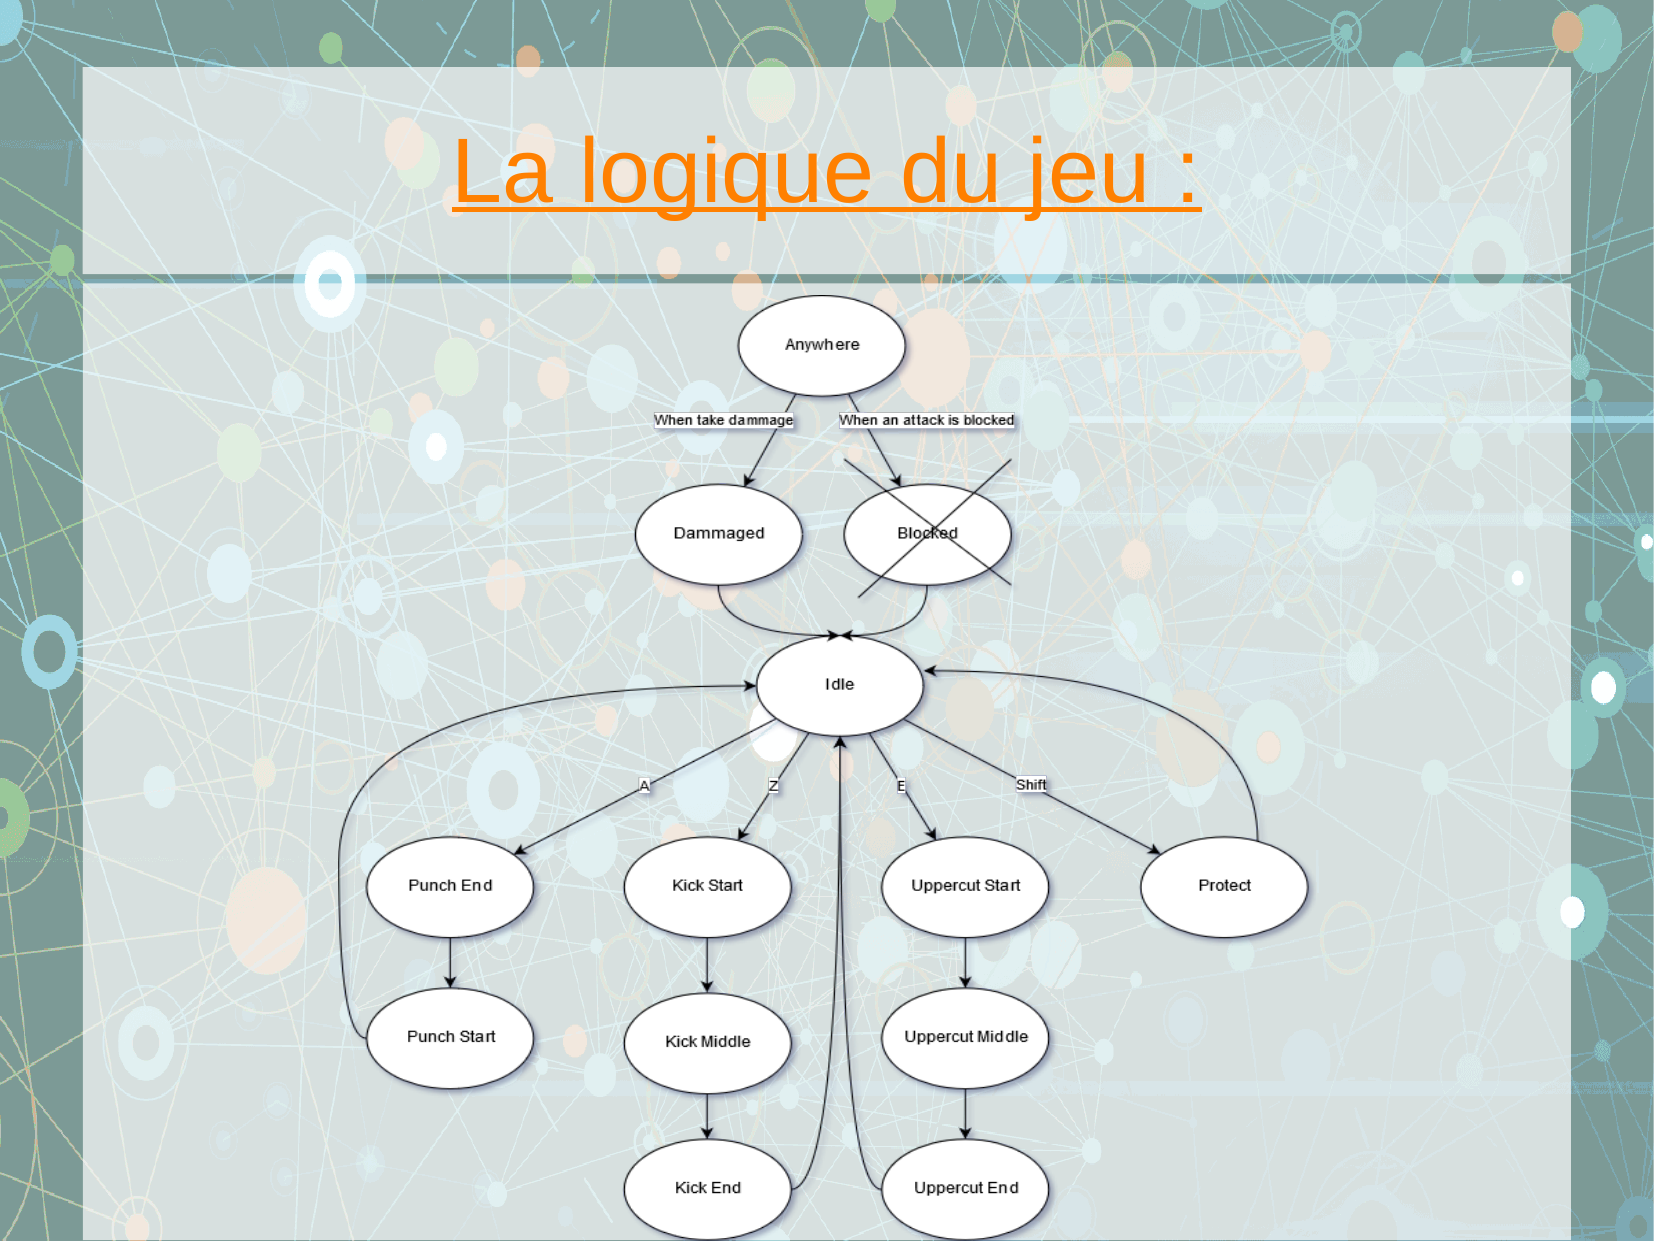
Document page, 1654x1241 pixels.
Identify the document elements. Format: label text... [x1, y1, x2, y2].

picture [0, 0, 1654, 1241]
title La logique du jeu : [82, 67, 1571, 275]
picture [338, 295, 1316, 1241]
title [82, 283, 1571, 1241]
